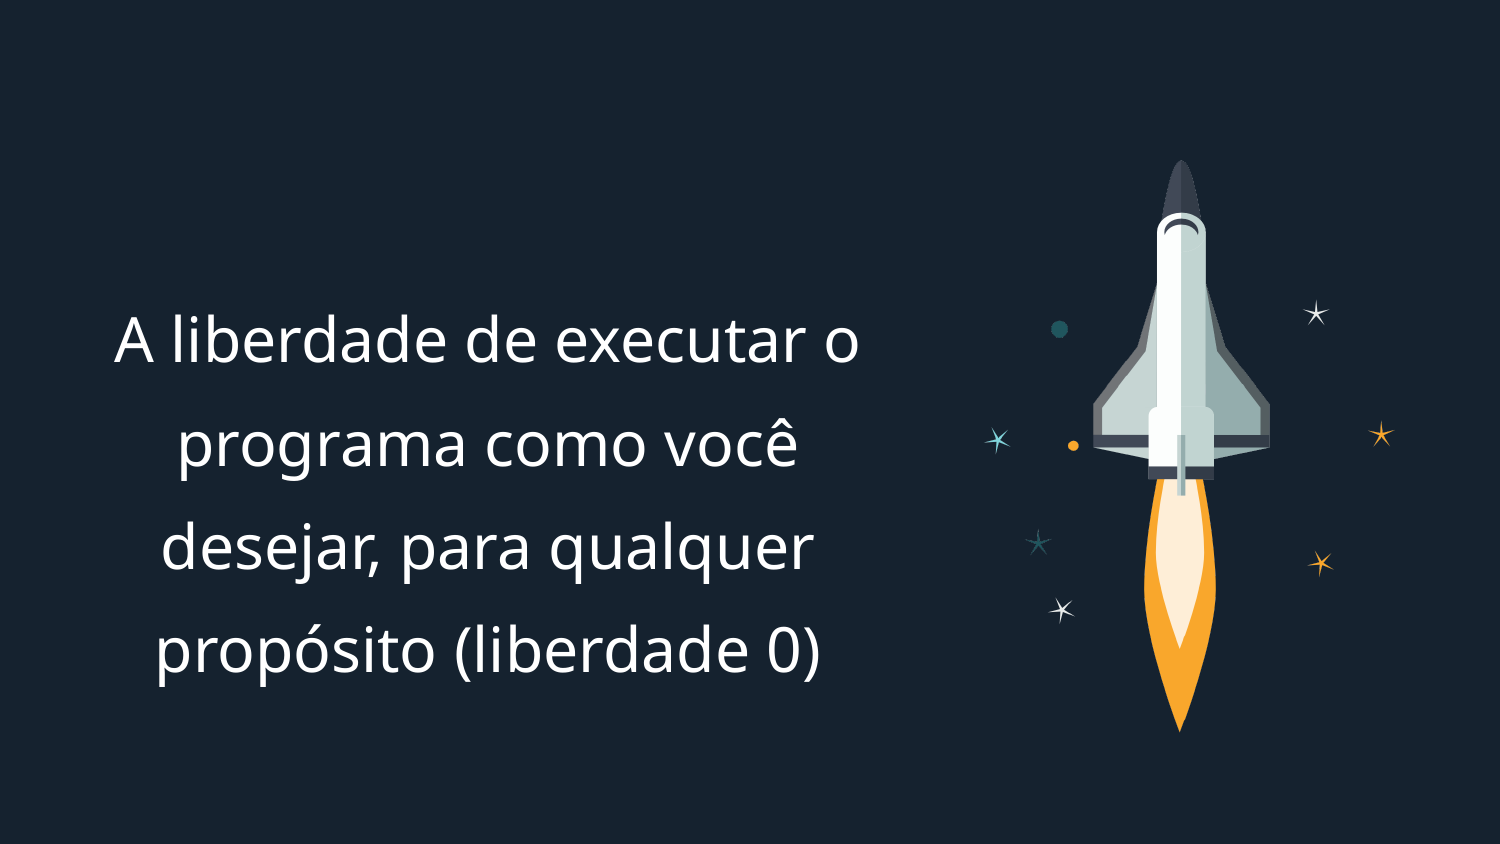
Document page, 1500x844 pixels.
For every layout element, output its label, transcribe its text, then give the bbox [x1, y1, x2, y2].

picture [781, 134, 1500, 740]
text_box A liberdade de executar o programa como você desejar, para qualquer propósito (liberdade 0) [47, 221, 929, 653]
picture [781, 653, 793, 668]
